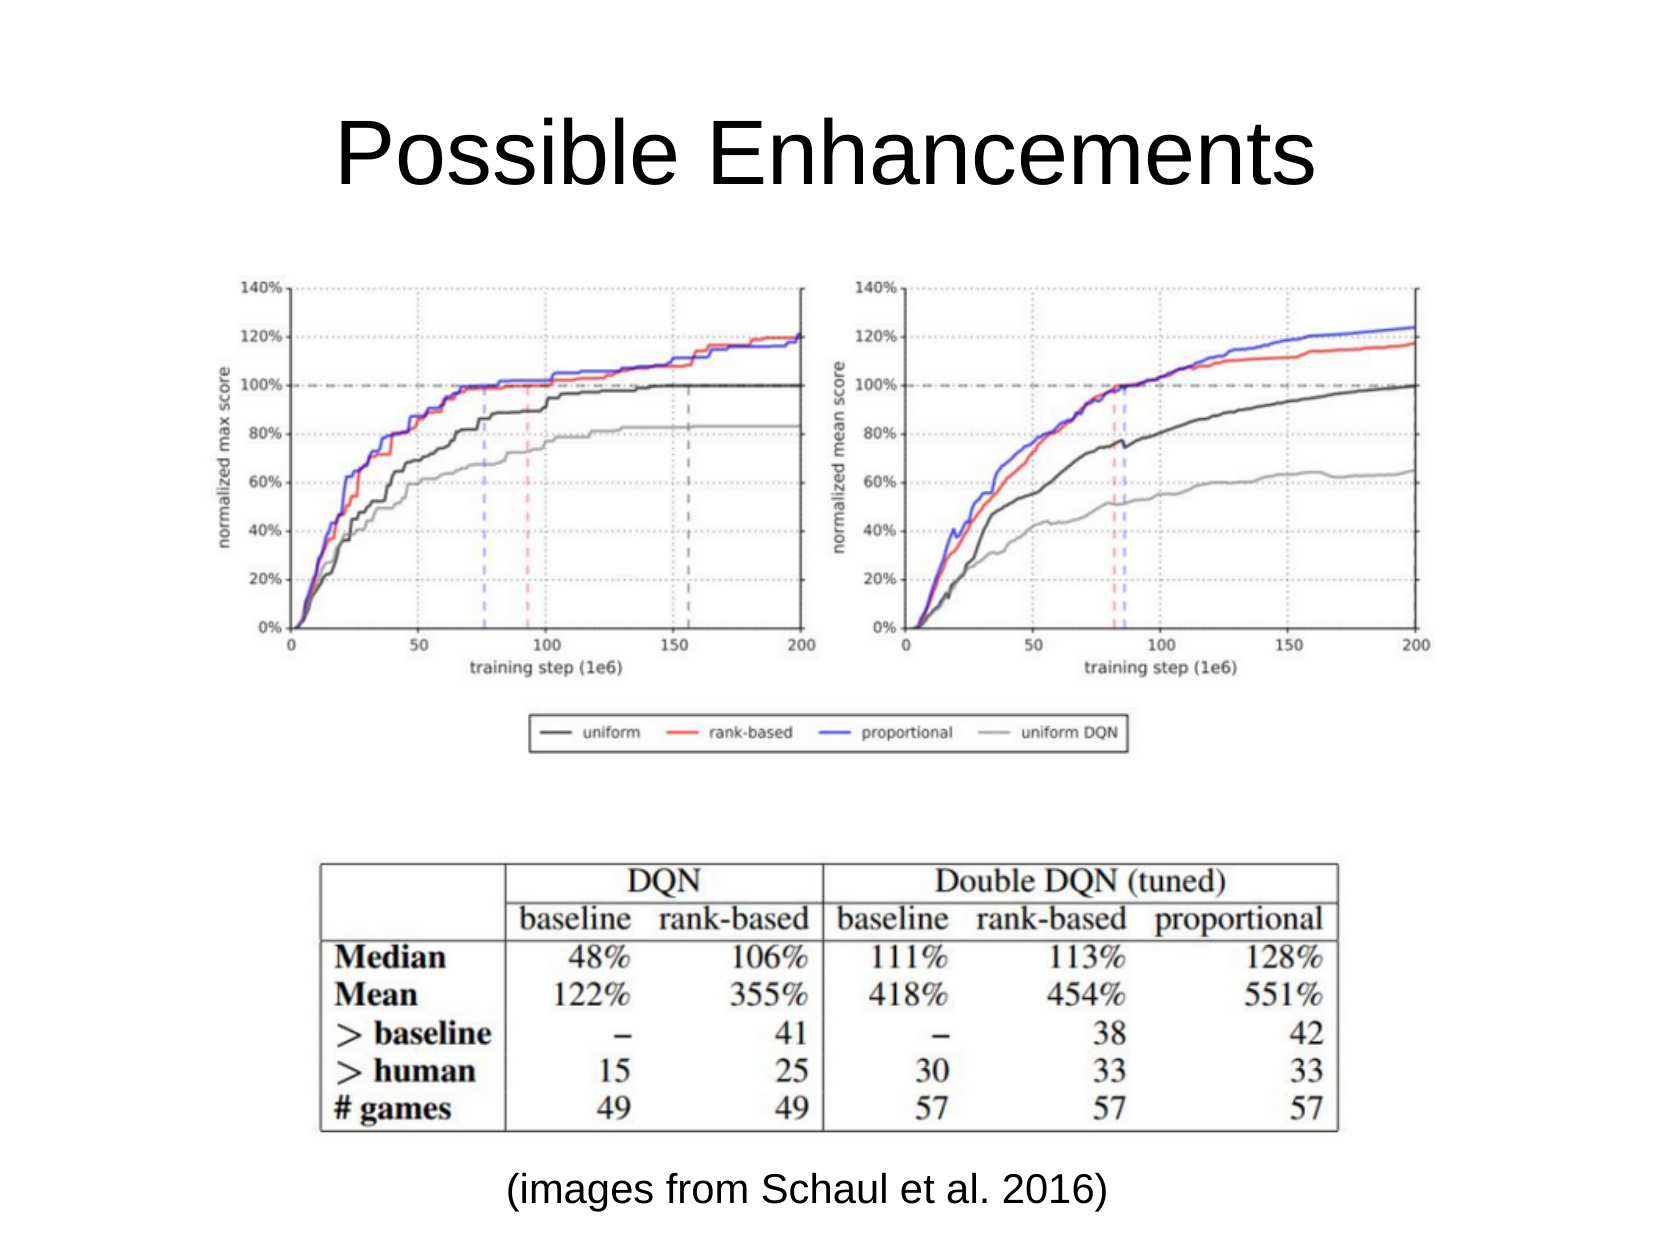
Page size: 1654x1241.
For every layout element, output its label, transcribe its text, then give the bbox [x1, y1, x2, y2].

picture [180, 254, 1437, 766]
title Possible Enhancements [82, 49, 1571, 257]
list (images from Schaul et al. 2016) [435, 1165, 1654, 1241]
picture [305, 848, 1366, 1171]
